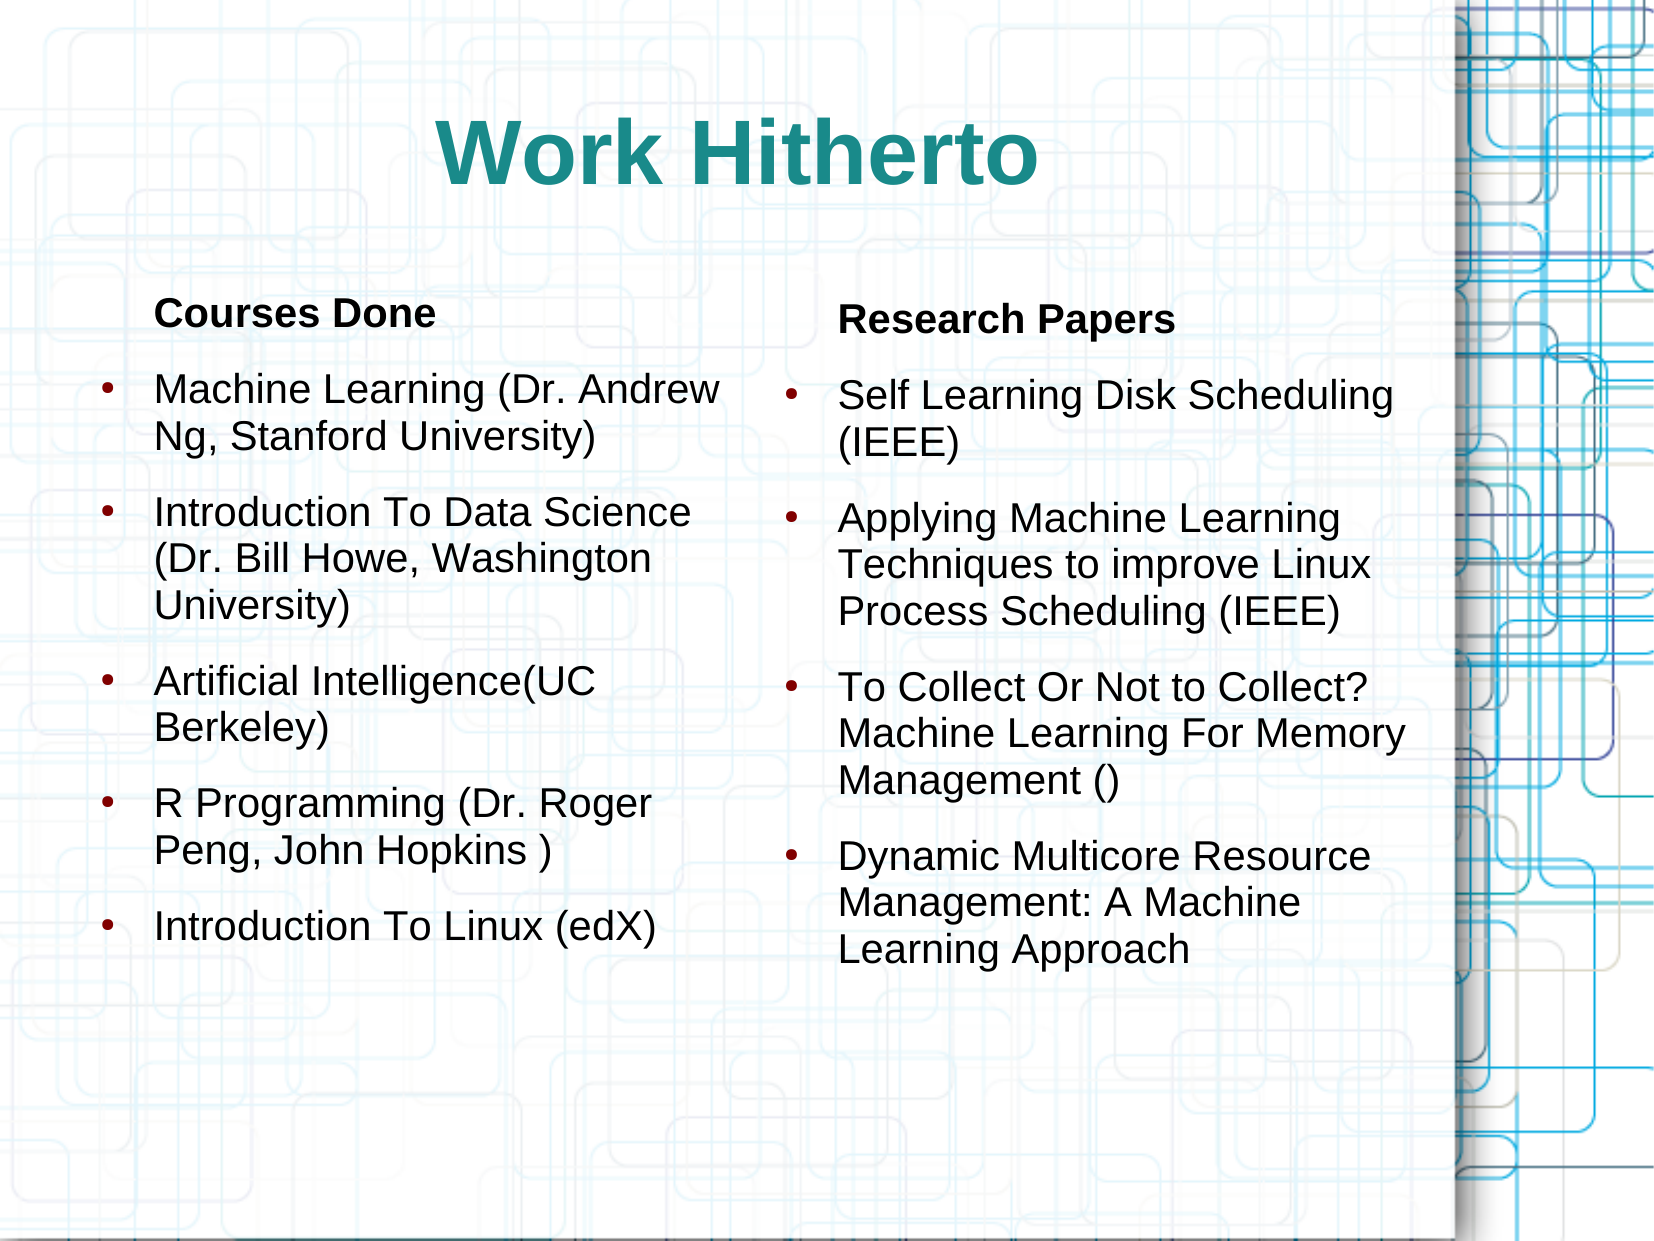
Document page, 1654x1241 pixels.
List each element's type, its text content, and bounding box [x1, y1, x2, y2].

list Courses Done Machine Learning (Dr. Andrew Ng, Stanford University) Introduction To Data Science (Dr. Bill Howe, Washington University) Artificial Intelligence(UC Berkeley) R Programming (Dr. Roger Peng, John Hopkins ) Introduction To Linux (edX) [82, 290, 734, 1010]
picture [0, 0, 1654, 1241]
list Research Papers Self Learning Disk Scheduling (IEEE) Applying Machine Learning Techniques to improve Linux Process Scheduling (IEEE) To Collect Or Not to Collect? Machine Learning For Memory Management () Dynamic Multicore Resource Management: A Machine Learning Approach [766, 296, 1418, 1016]
title Work Hitherto [59, 49, 1418, 257]
